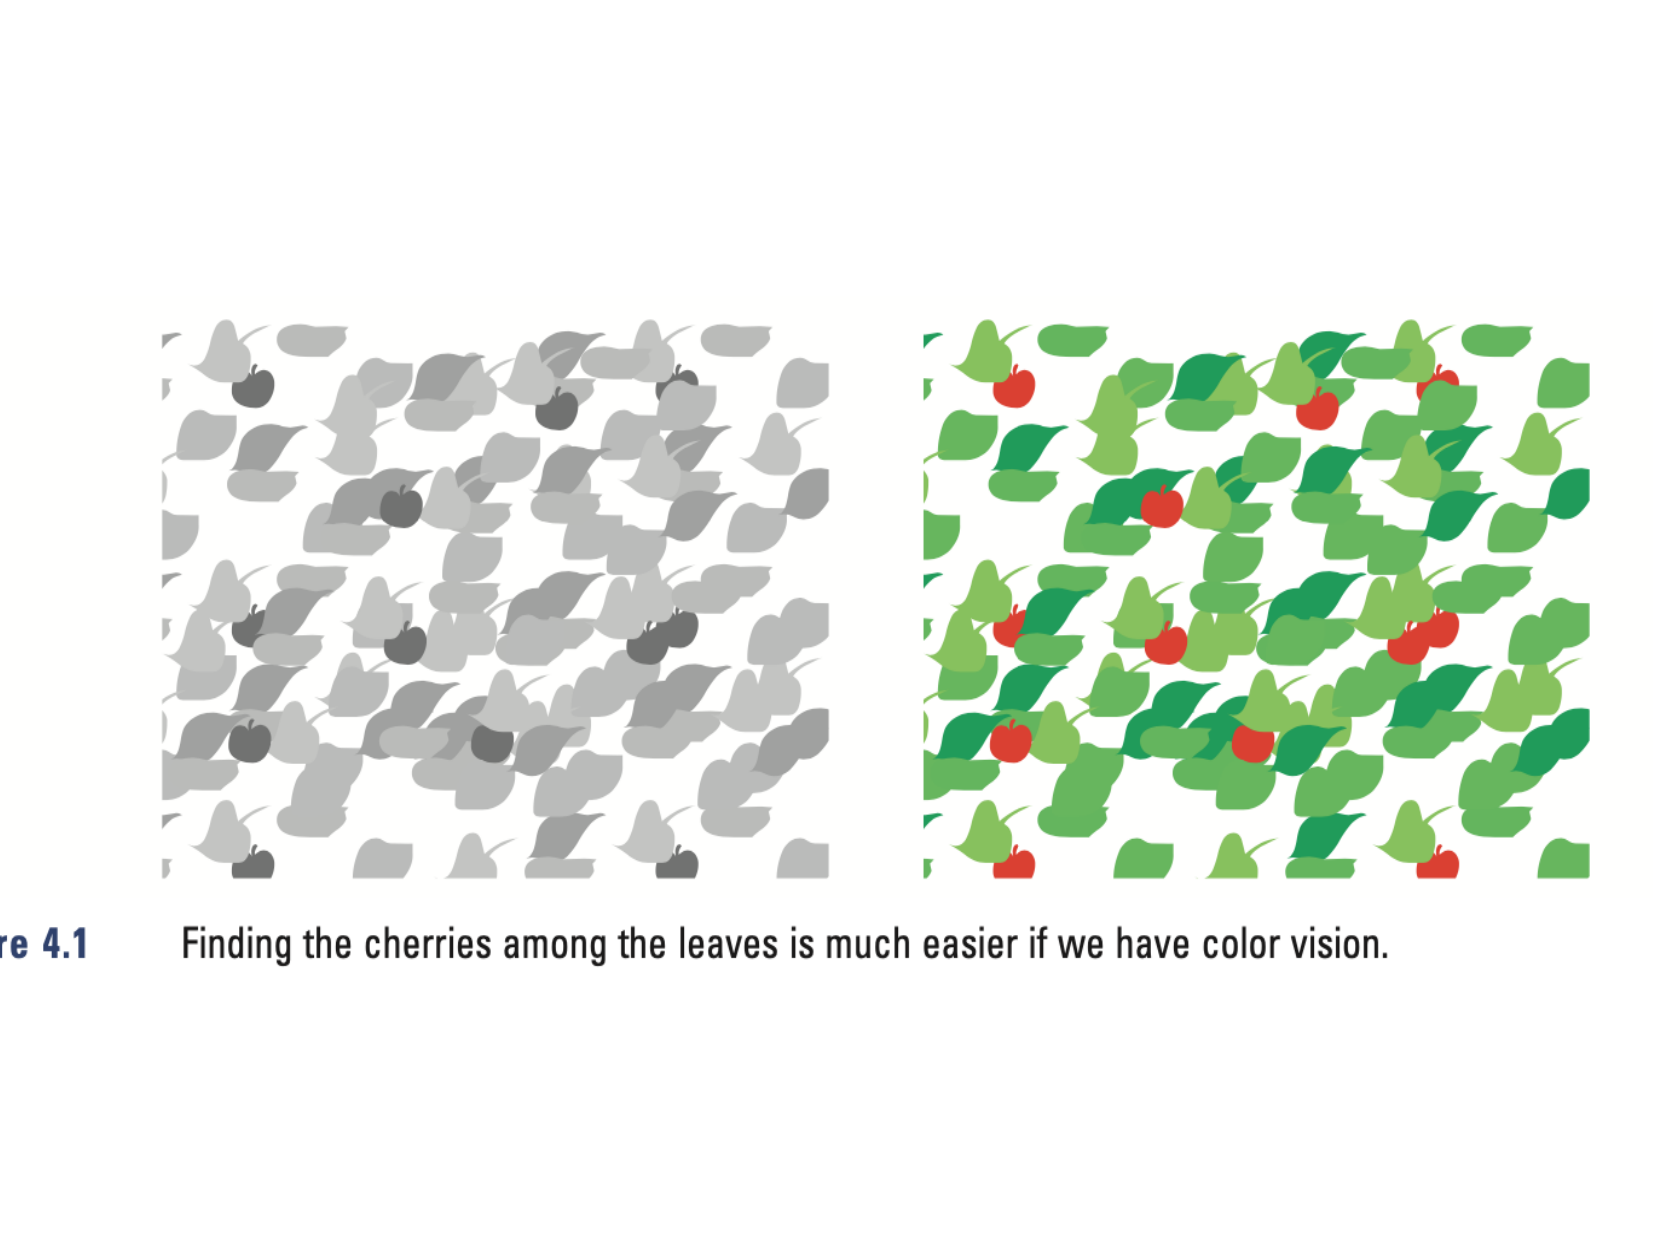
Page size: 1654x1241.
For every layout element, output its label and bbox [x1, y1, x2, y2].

picture [0, 219, 1654, 1006]
